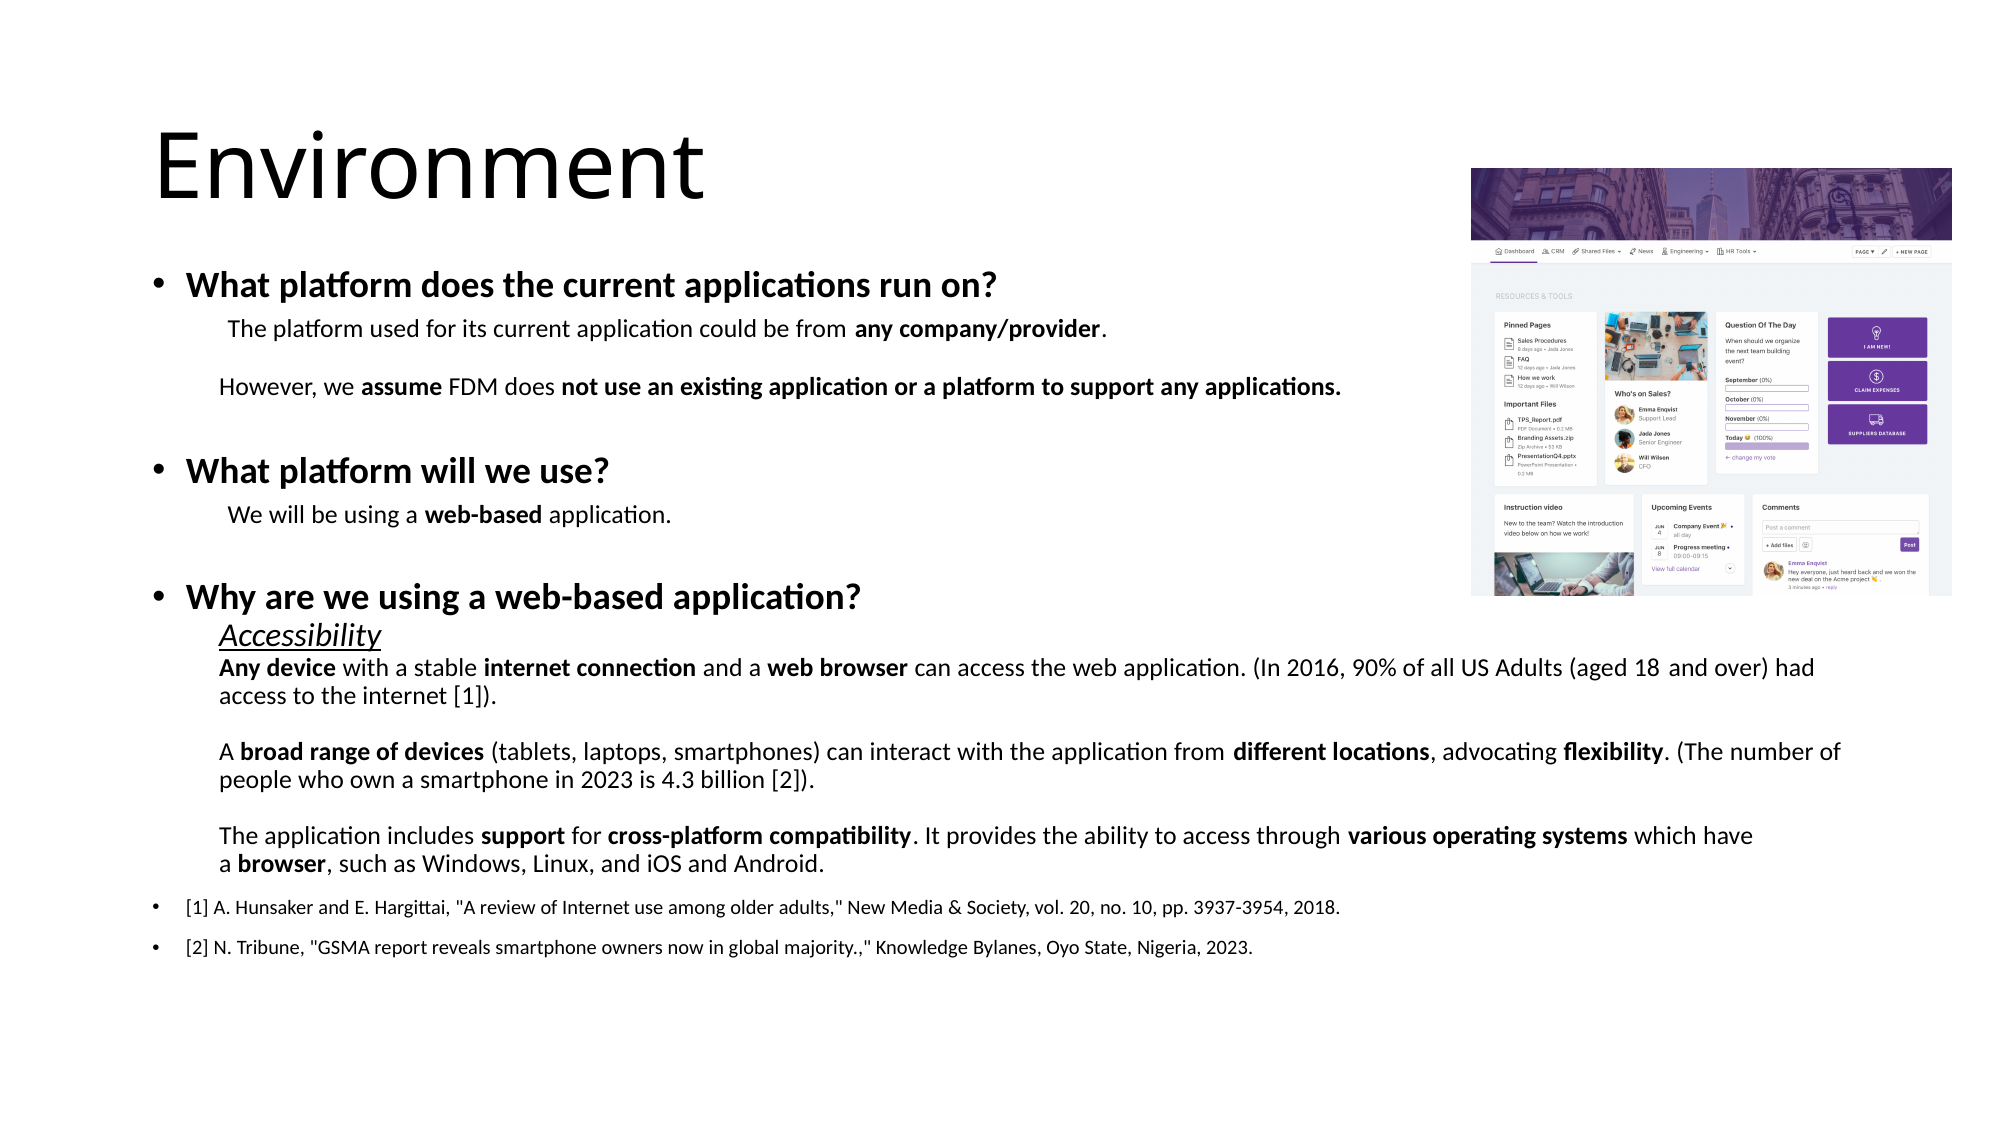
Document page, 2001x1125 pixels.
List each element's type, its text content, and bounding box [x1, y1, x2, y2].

title Environment [137, 59, 1863, 257]
list What platform does the current applications run on? The platform used for its current application could be from any company/provider. However, we assume FDM does not use an existing application or a platform to support any applications. What platform will we use? We will be using a web-based application. Why are we using a web-based application? Accessibility Any device with a stable internet connection and a web browser can access the web application. (In 2016, 90% of all US Adults (aged 18 and over) had access to the internet [1]). A broad range of devices (tablets, laptops, smartphones) can interact with the application from different locations, advocating flexibility. (The number of people who own a smartphone in 2023 is 4.3 billion [2]). The application includes support for cross-platform compatibility. It provides the ability to access through various operating systems which have a browser, such as Windows, Linux, and iOS and Android. [1] A. Hunsaker and E. Hargittai, "A review of Internet use among older adults," New Media & Society, vol. 20, no. 10, pp. 3937-3954, 2018. [2] N. Tribune, "GSMA report reveals smartphone owners now in global majority.," Knowledge Bylanes, Oyo State, Nigeria, 2023. [137, 257, 1863, 972]
picture [1471, 168, 1952, 596]
